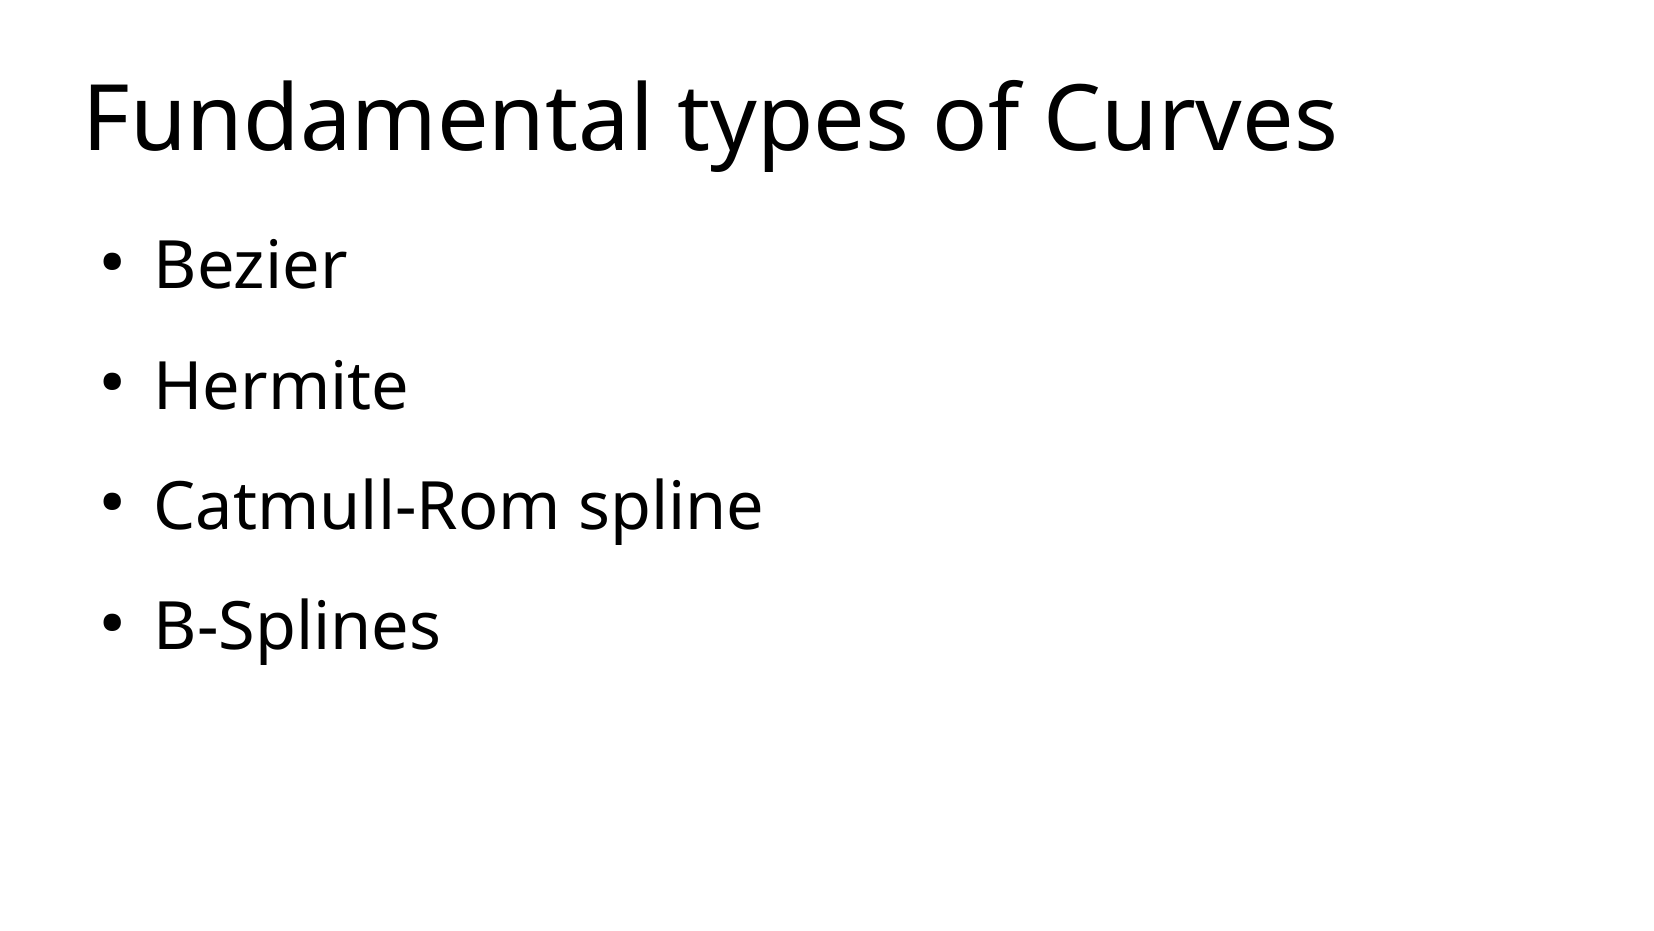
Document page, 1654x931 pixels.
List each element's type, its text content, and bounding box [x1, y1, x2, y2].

list Bezier Hermite Catmull-Rom spline B-Splines [82, 217, 1571, 758]
title Fundamental types of Curves [82, 37, 1571, 193]
